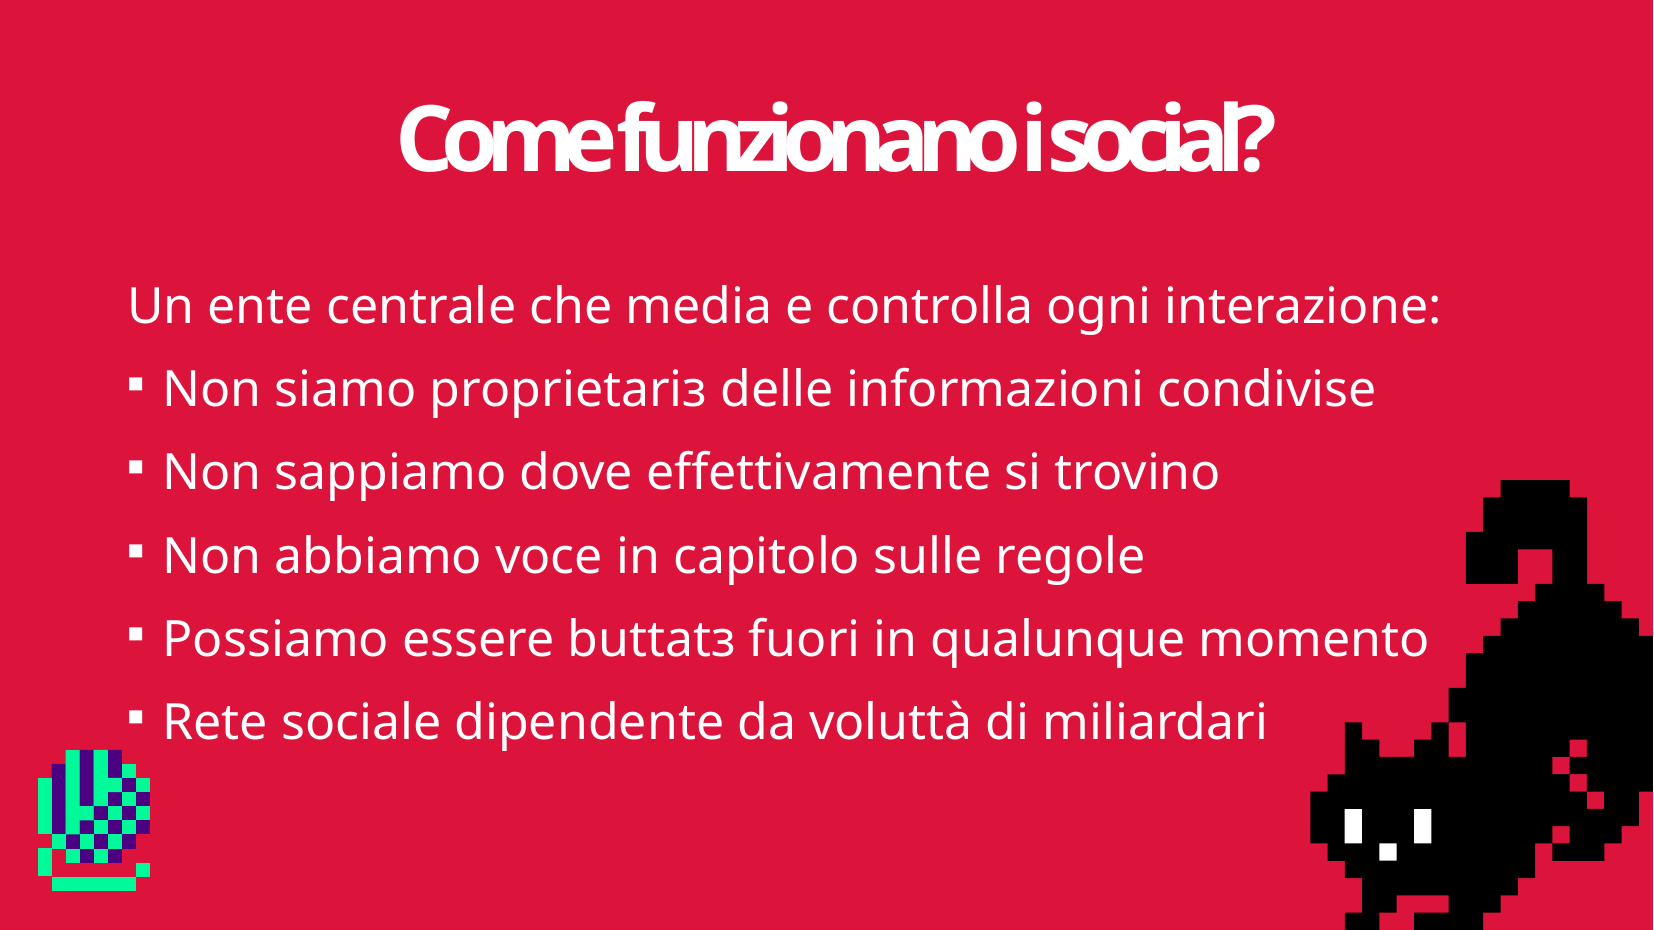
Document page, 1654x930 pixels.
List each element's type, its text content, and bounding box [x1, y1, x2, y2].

title Come funzionano i social? [92, 58, 1581, 215]
text_box [0, 0, 1653, 930]
picture [1310, 479, 1653, 930]
text_box Un ente centrale che media e controlla ogni interazione: Non siamo proprietariз delle informazioni condivise Non sappiamo dove effettivamente si trovino Non abbiamo voce in capitolo sulle regole Possiamo essere buttatз fuori in qualunque momento Rete sociale dipendente da voluttà di miliardari [112, 262, 1537, 751]
picture [37, 749, 150, 891]
